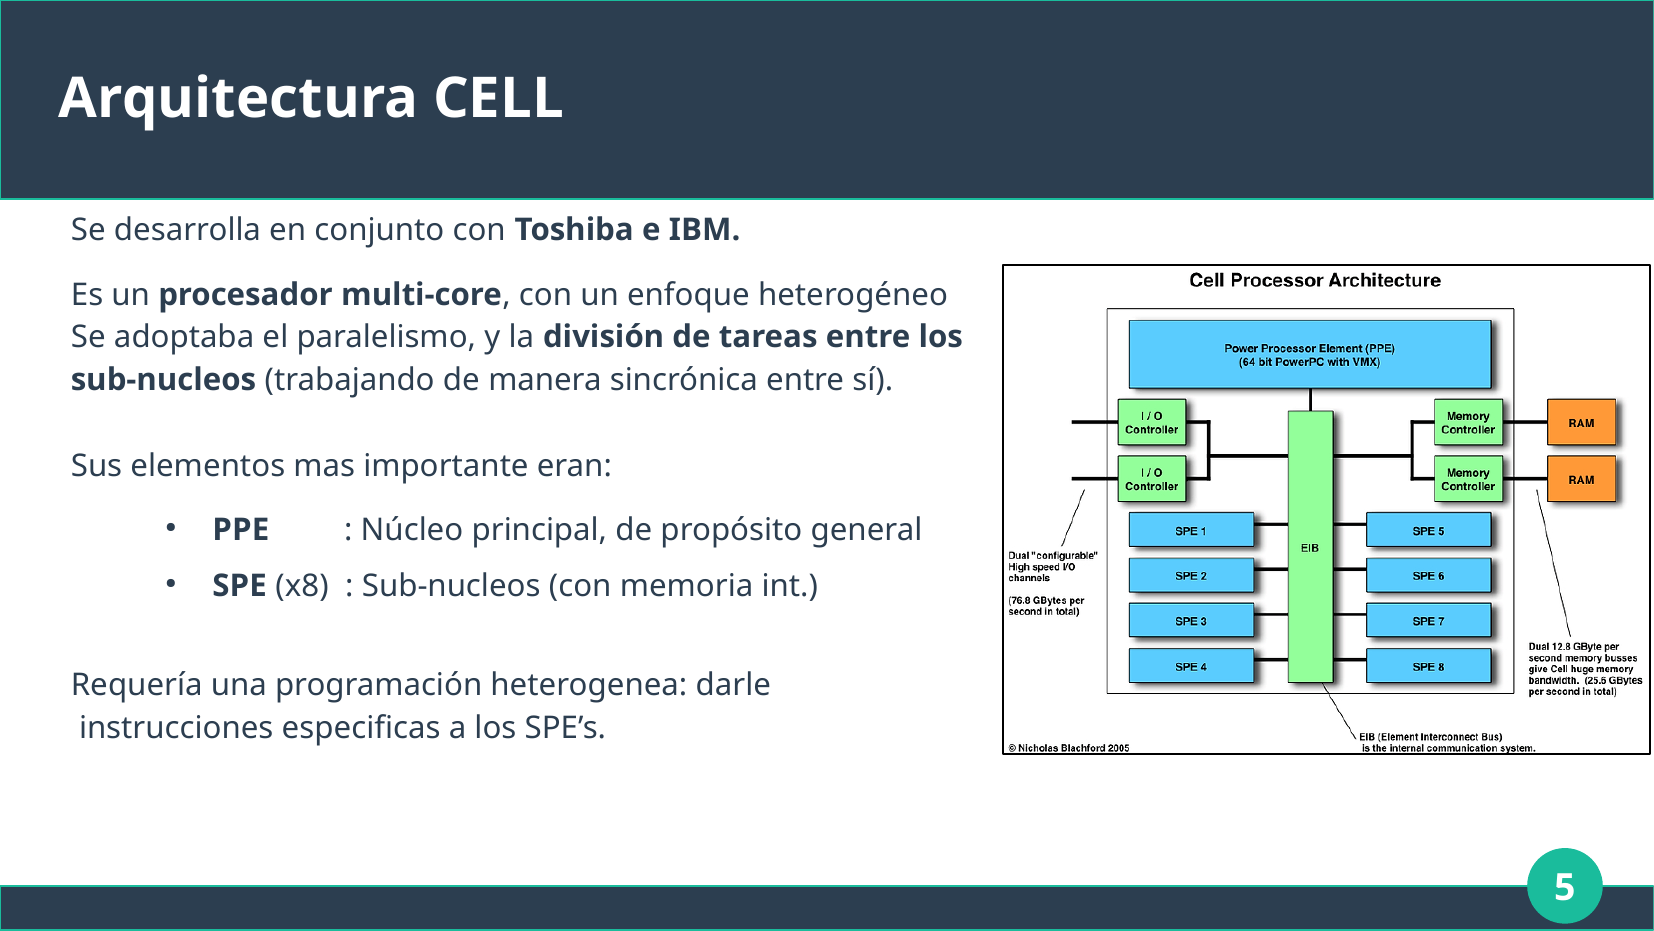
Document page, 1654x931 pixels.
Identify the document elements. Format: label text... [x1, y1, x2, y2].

list Se desarrolla en conjunto con Toshiba e IBM. Es un procesador multi-core, con un enfoque heterogéneo Se adoptaba el paralelismo, y la división de tareas entre los sub-nucleos (trabajando de manera sincrónica entre sí). Sus elementos mas importante eran: PPE : Núcleo principal, de propósito general SPE (x8) : Sub-nucleos (con memoria int.) Requería una programación heterogenea: darle instrucciones especificas a los SPE’s. [0, 206, 1536, 827]
picture [1536, 265, 1650, 754]
title Arquitectura CELL [59, 37, 1595, 156]
